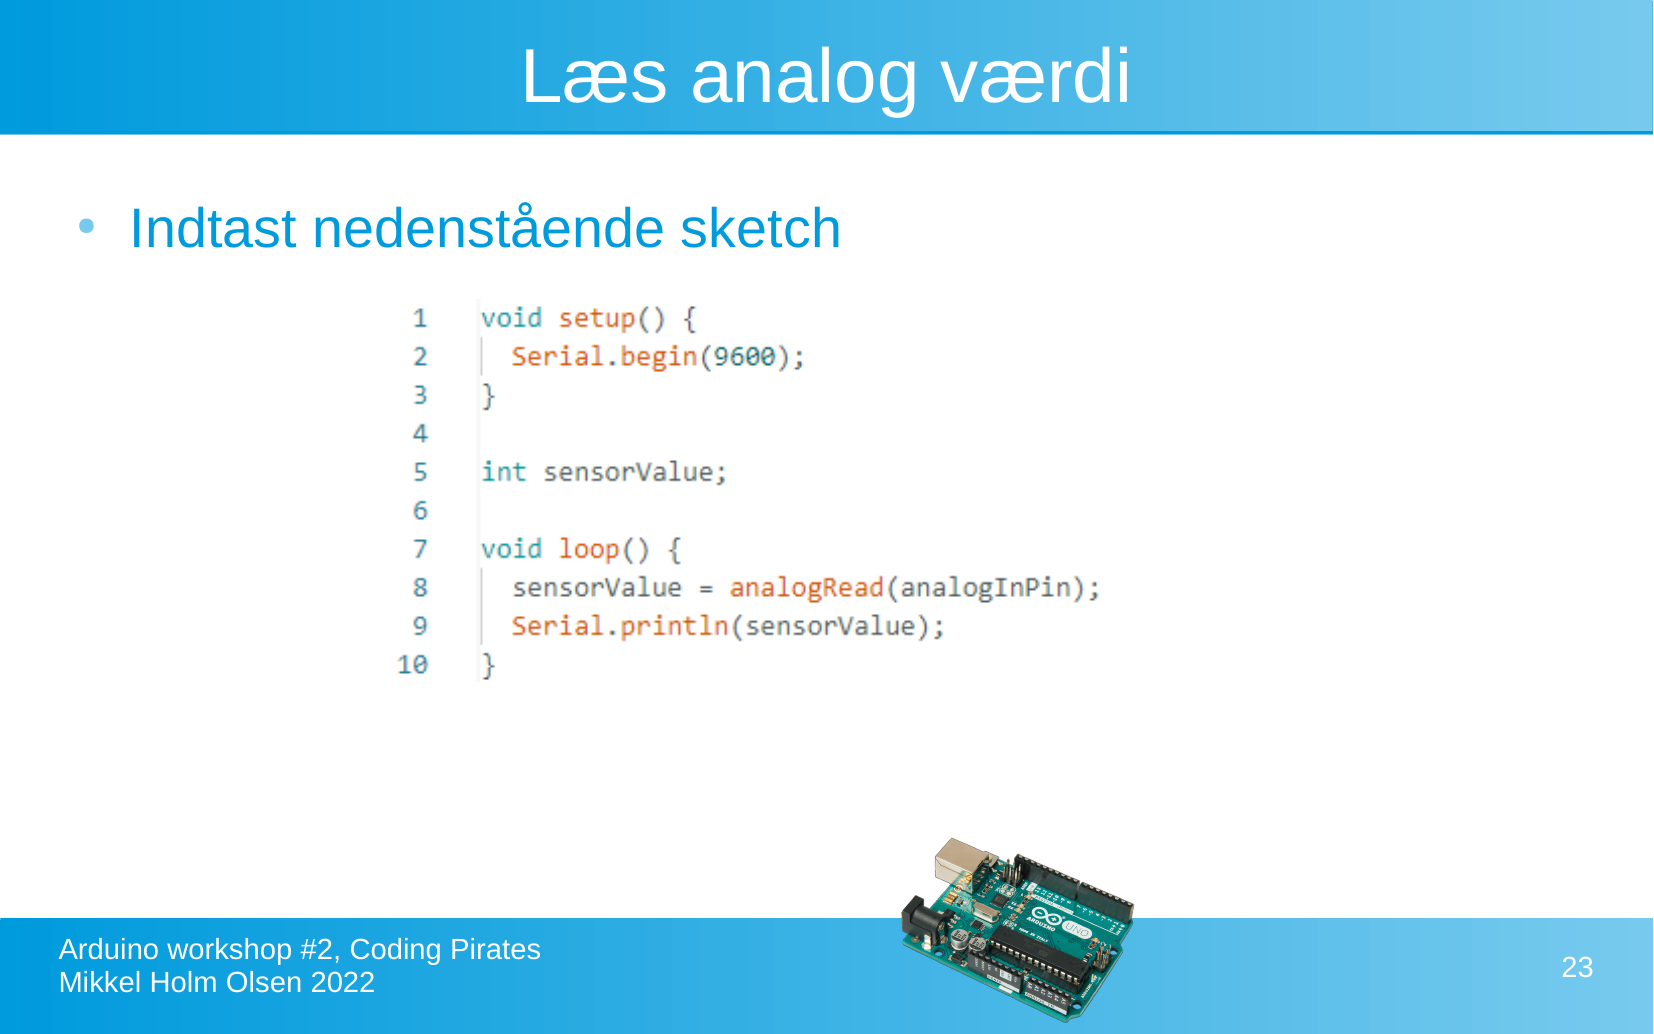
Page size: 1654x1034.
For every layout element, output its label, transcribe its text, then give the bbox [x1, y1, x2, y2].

picture [900, 854, 1138, 1024]
picture [376, 299, 1238, 682]
title Læs analog værdi [58, 32, 1594, 120]
list Indtast nedenstående sketch [58, 196, 1594, 854]
